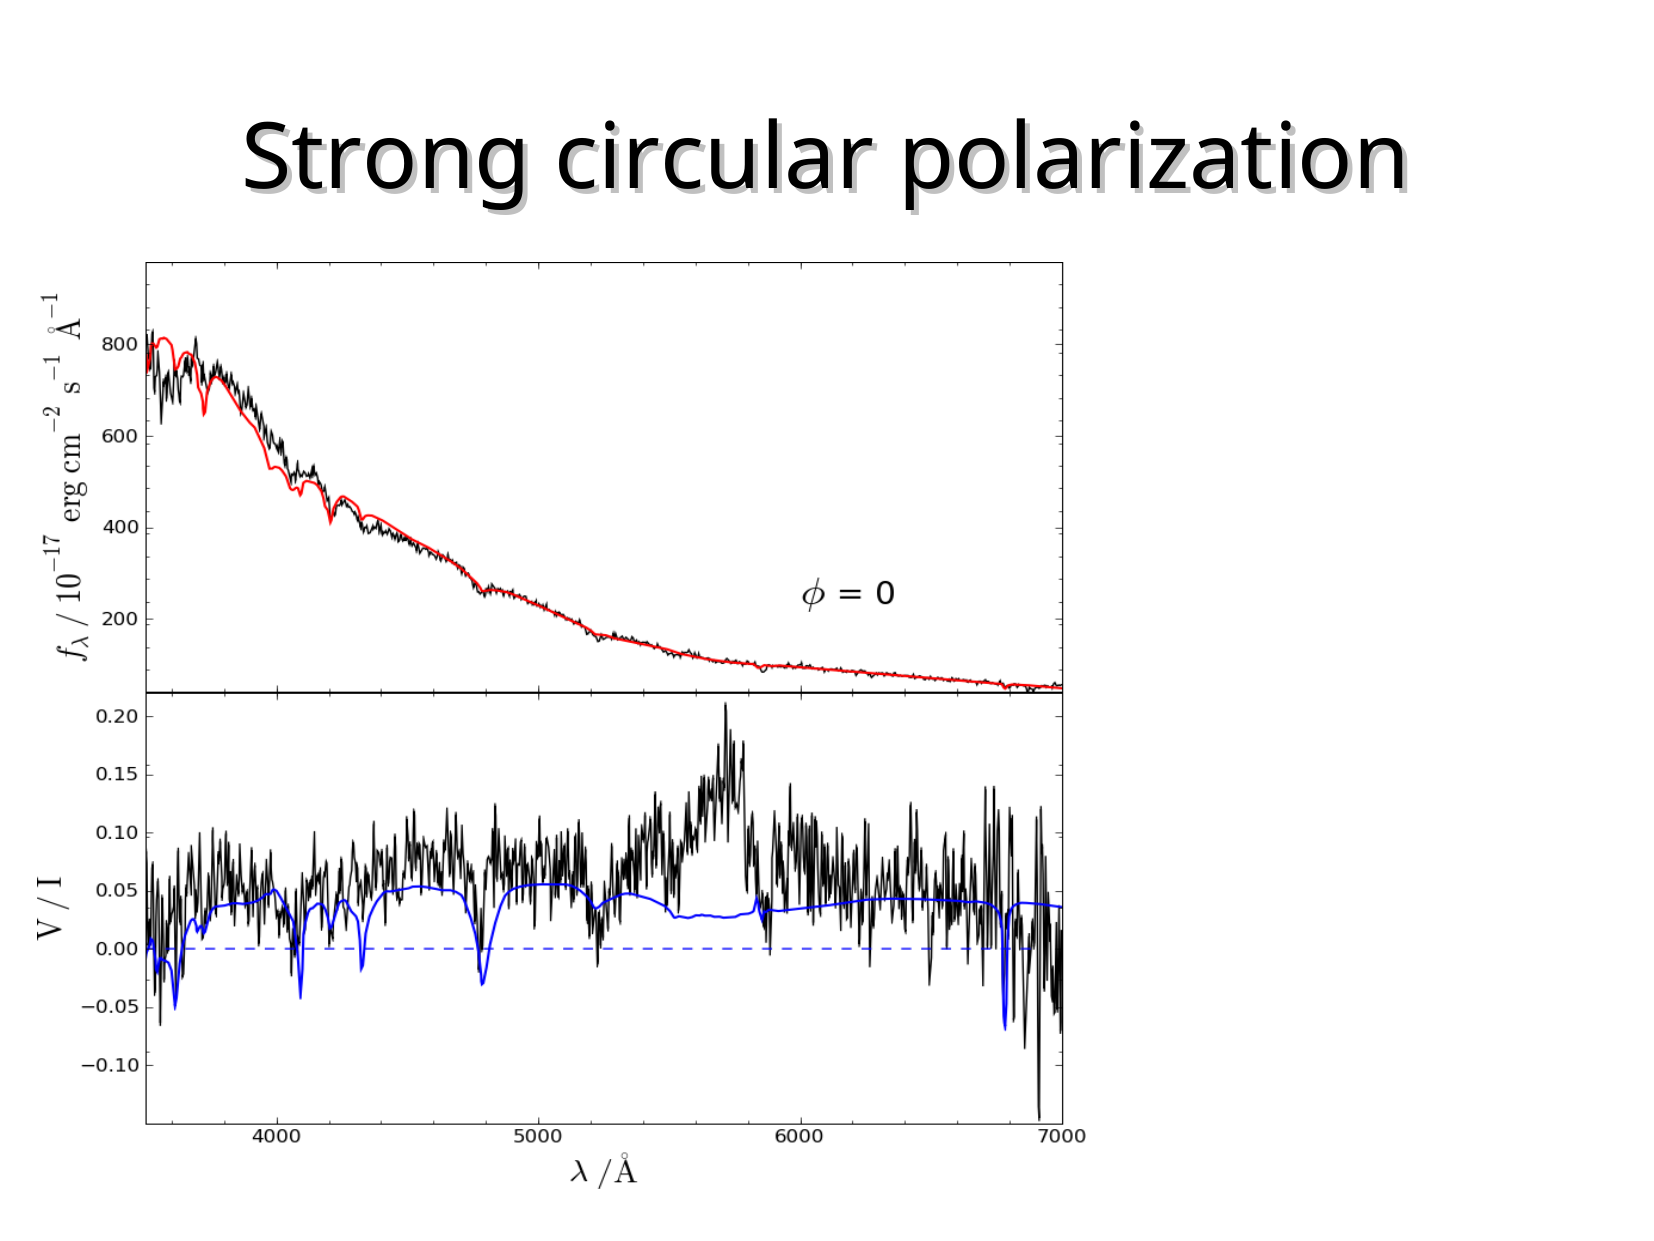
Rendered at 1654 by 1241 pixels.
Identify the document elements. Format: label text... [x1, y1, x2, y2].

picture [37, 262, 1086, 1190]
title Strong circular polarization [82, 49, 1571, 257]
